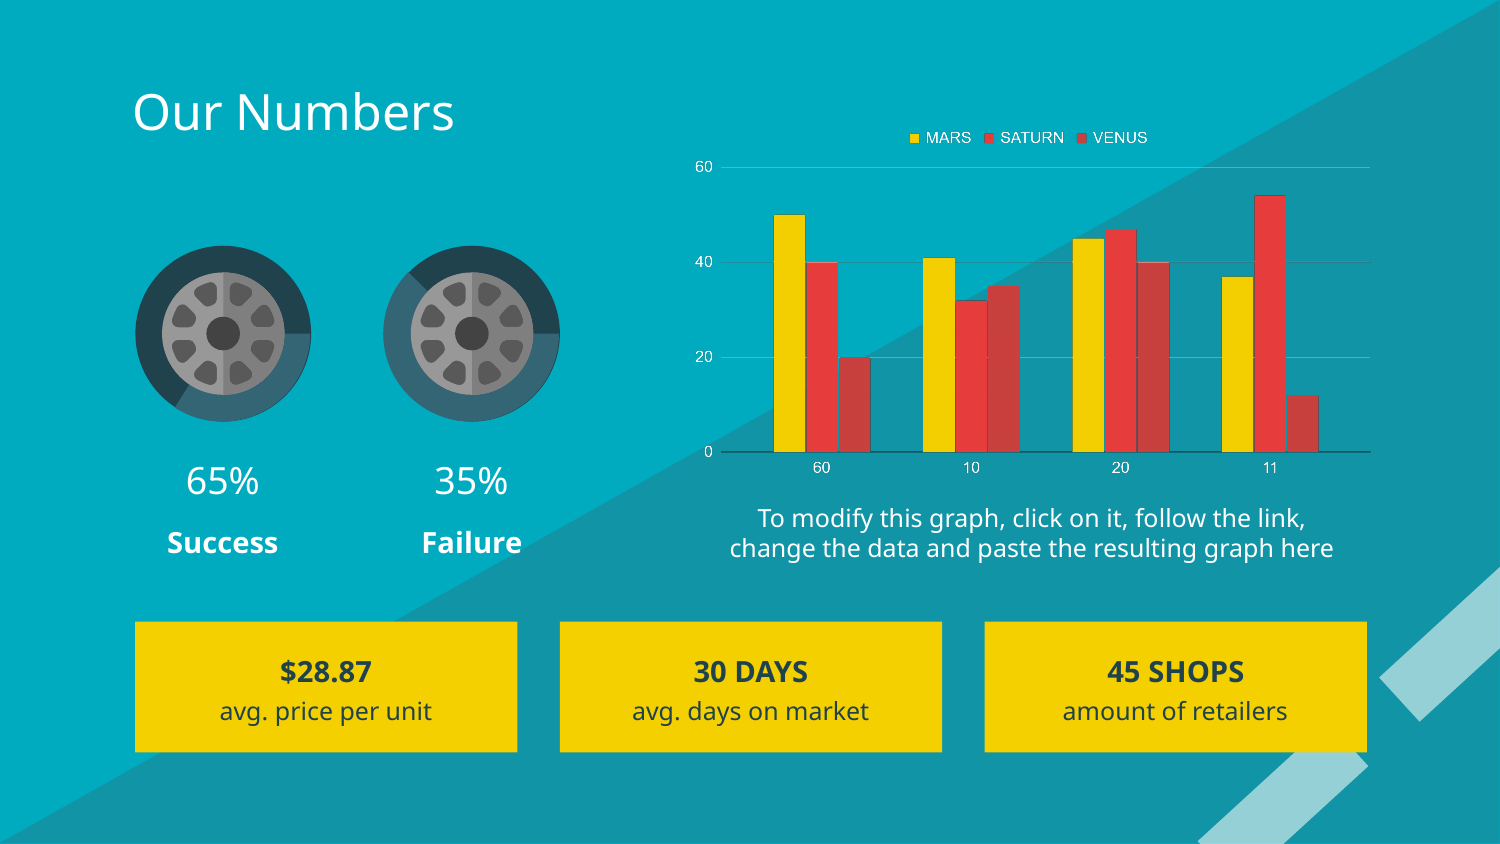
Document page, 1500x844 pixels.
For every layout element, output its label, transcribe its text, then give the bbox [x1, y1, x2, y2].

text_box [135, 621, 518, 753]
text_box 30 DAYS [590, 638, 912, 676]
text_box 35% [400, 450, 543, 509]
text_box 65% [151, 450, 294, 509]
text_box 45 SHOPS [991, 638, 1360, 688]
text_box amount of retailers [1008, 676, 1343, 727]
text_box Failure [396, 514, 547, 565]
text_box Success [147, 514, 298, 565]
picture [667, 111, 1390, 495]
title Our Numbers [116, 63, 1383, 158]
text_box avg. days on market [580, 676, 922, 727]
text_box [559, 621, 943, 753]
text_box avg. price per unit [159, 676, 494, 727]
text_box $28.87 [159, 638, 494, 676]
text_box [984, 621, 1367, 753]
text_box [135, 245, 312, 422]
text_box To modify this graph, click on it, follow the link, change the data and paste the resulting graph here [697, 495, 1367, 575]
text_box [383, 245, 560, 422]
